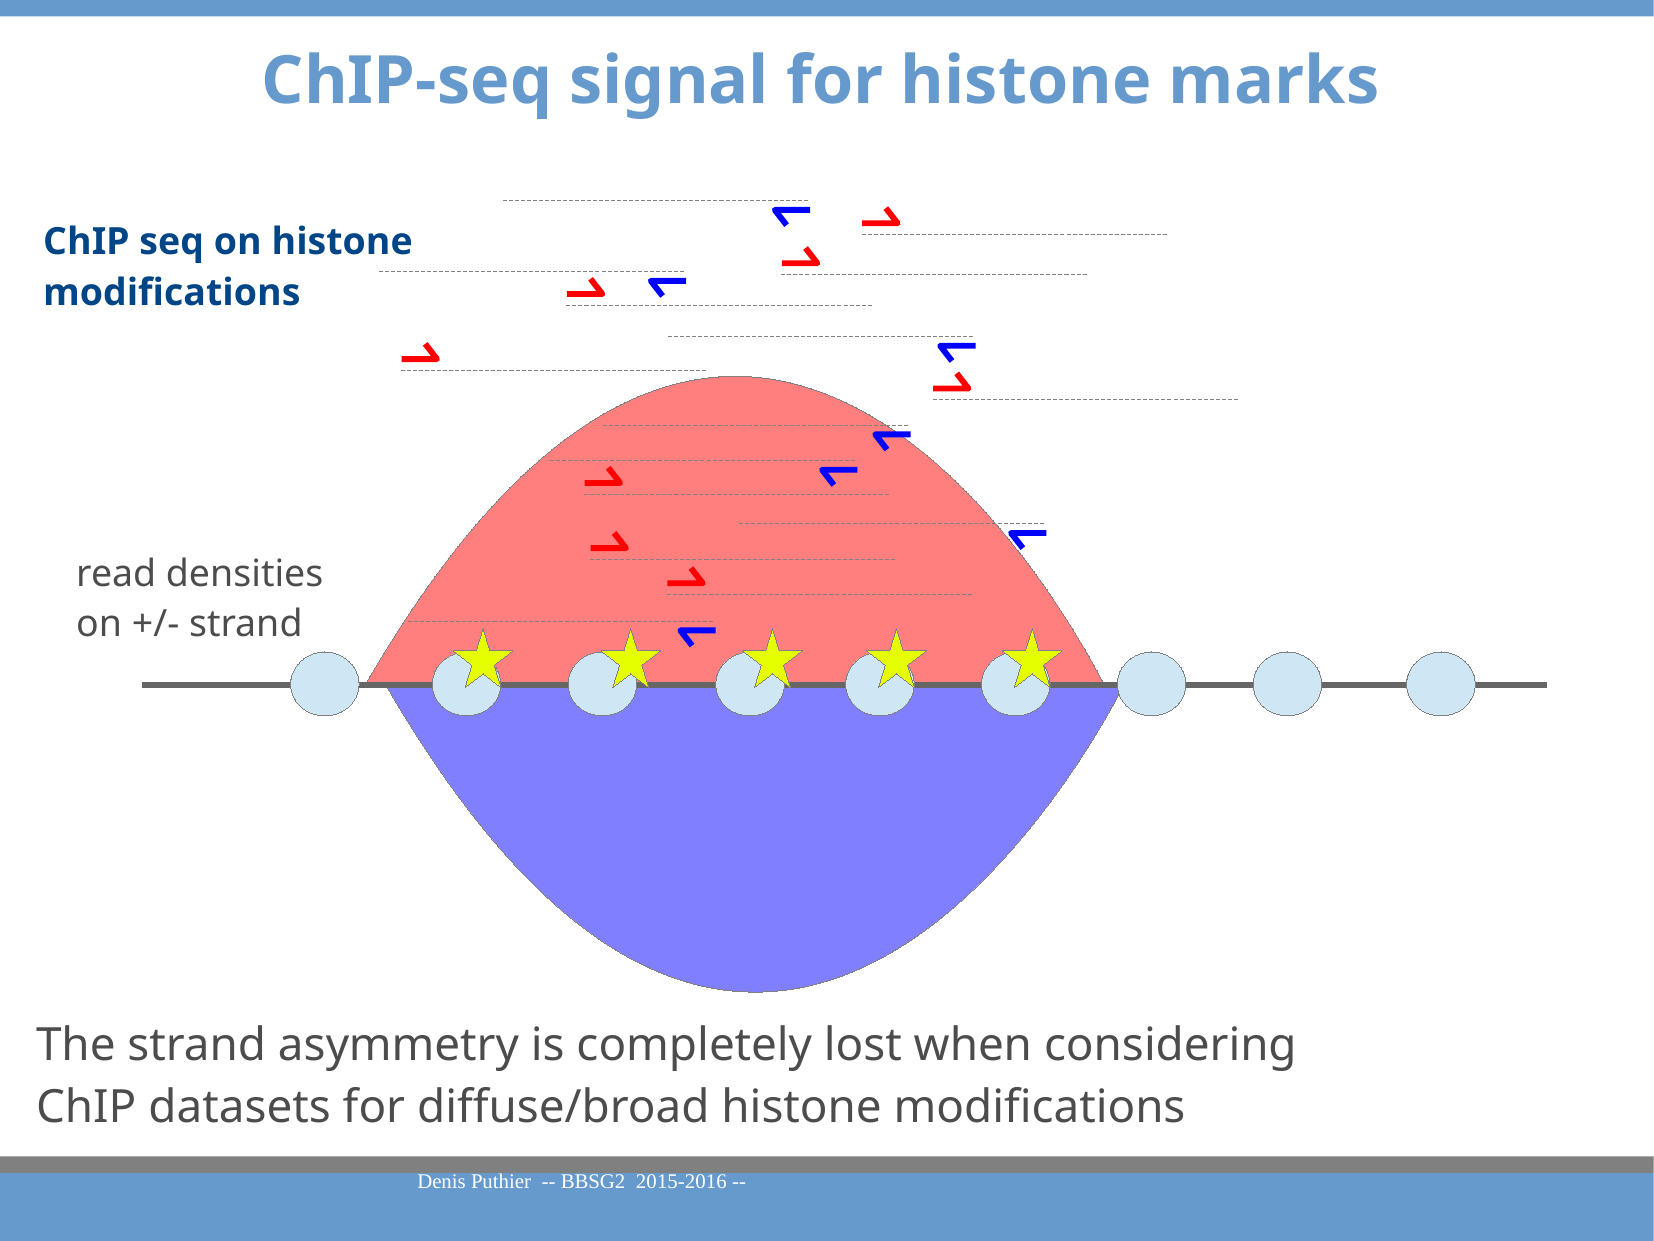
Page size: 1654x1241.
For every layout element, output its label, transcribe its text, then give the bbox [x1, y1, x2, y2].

title ChIP-seq signal for histone marks [76, 2, 1565, 154]
text_box read densities on +/- strand [61, 538, 356, 655]
text_box [1406, 651, 1476, 716]
text_box [366, 376, 1186, 993]
text_box [290, 651, 360, 716]
text_box The strand asymmetry is completely lost when considering ChIP datasets for diffuse/broad histone modifications [21, 1003, 1406, 1143]
text_box ChIP seq on histone modifications [28, 206, 478, 324]
text_box [1253, 651, 1322, 716]
